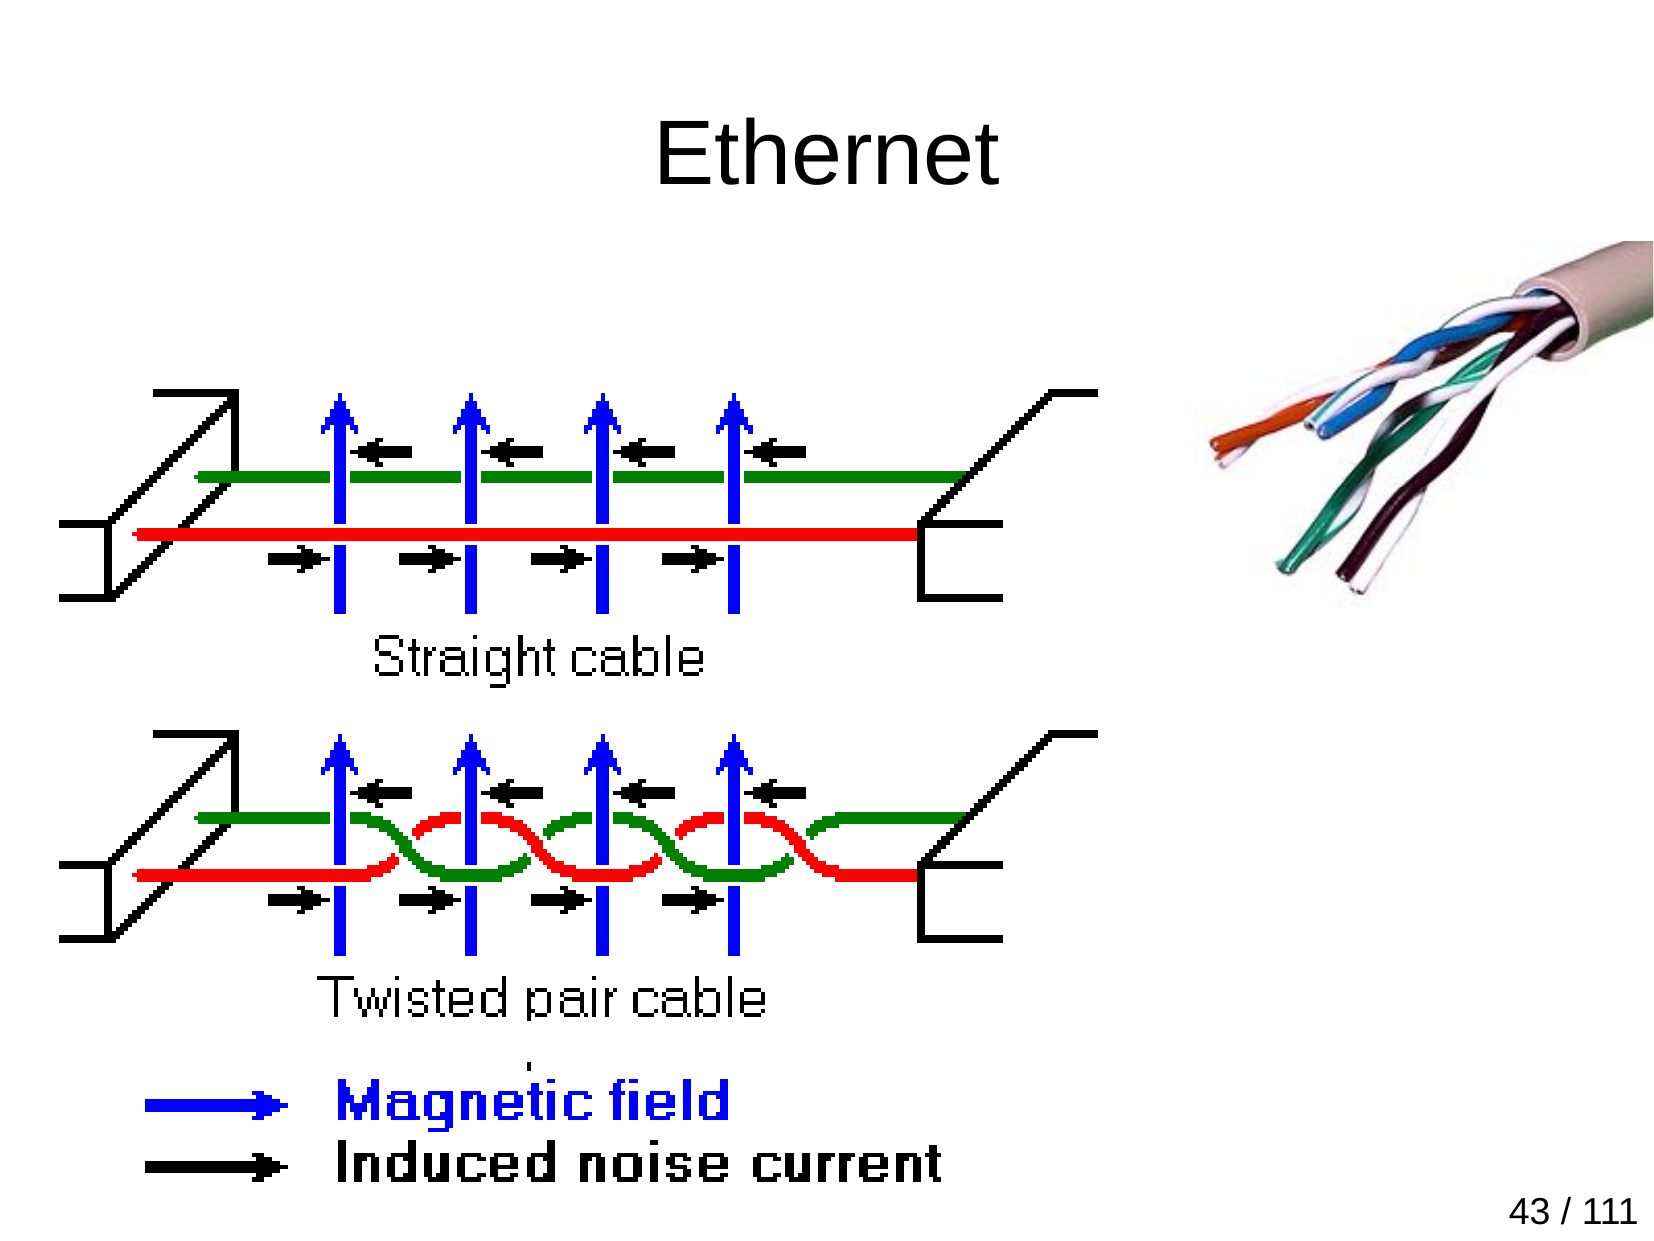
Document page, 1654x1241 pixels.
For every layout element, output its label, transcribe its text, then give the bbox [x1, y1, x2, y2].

picture [1195, 241, 1654, 615]
text_box <number> / 111 [1380, 1183, 1654, 1241]
picture [59, 389, 1098, 1182]
title Ethernet [82, 49, 1571, 257]
